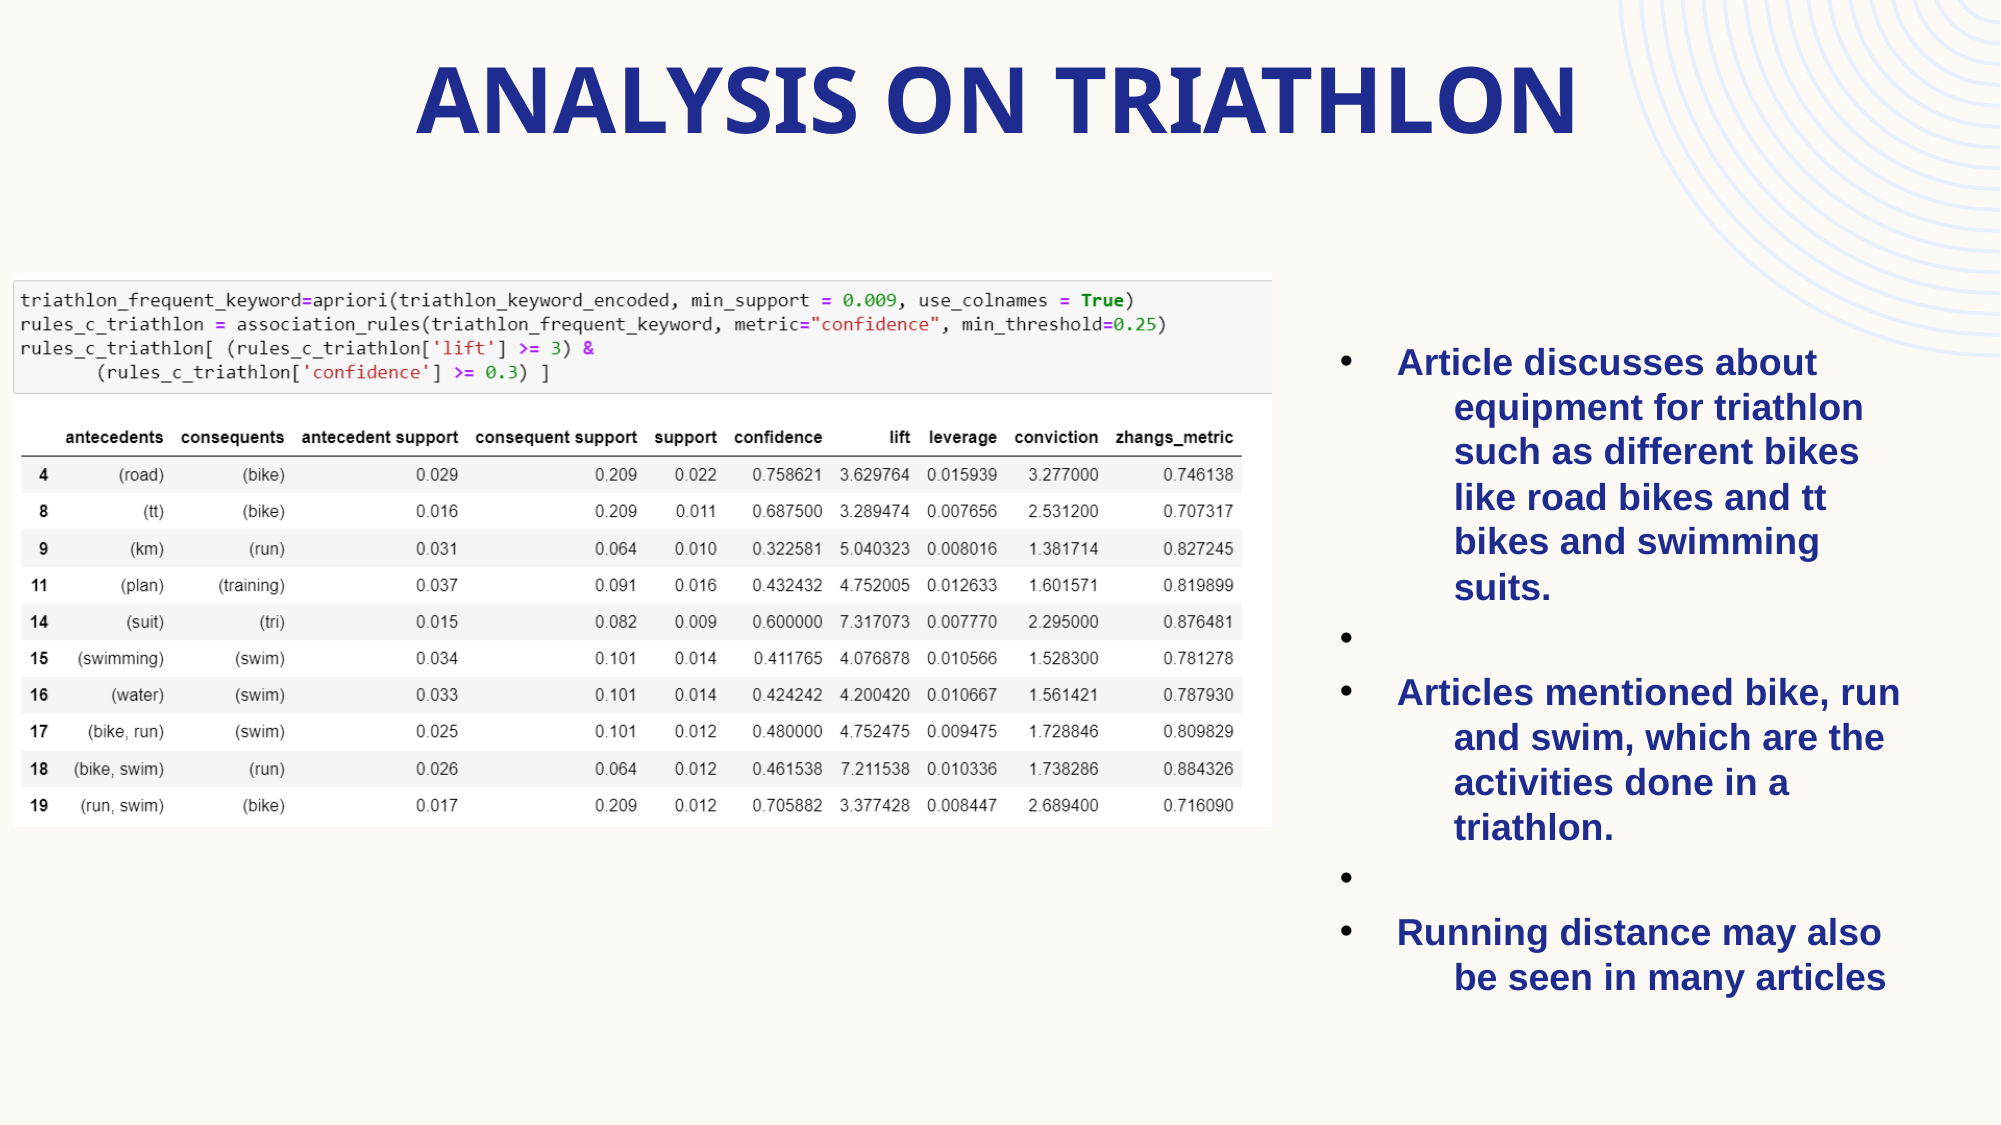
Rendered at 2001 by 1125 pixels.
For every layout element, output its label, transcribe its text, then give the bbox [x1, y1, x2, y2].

picture [13, 273, 1272, 828]
title Analysis on Triathlon [123, 34, 1875, 161]
list Article discusses about equipment for triathlon such as different bikes like road bikes and tt bikes and swimming suits. Articles mentioned bike, run and swim, which are the activities done in a triathlon. Running distance may also be seen in many articles [1324, 330, 1940, 1091]
